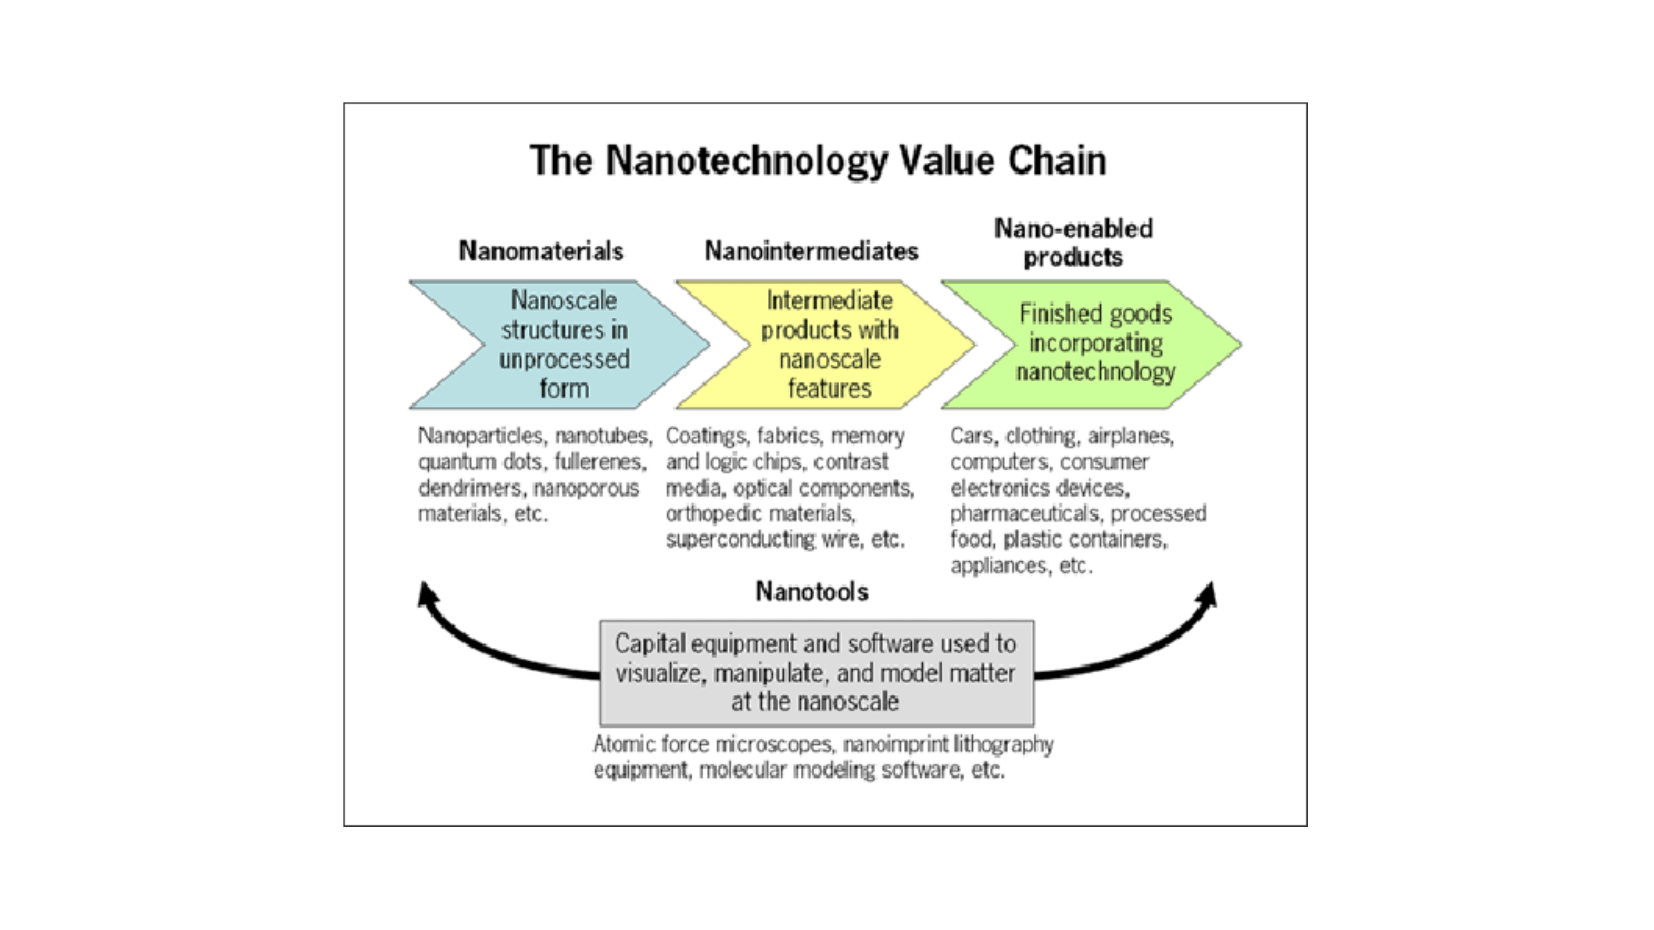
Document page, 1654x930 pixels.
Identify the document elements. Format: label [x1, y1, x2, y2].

picture [342, 101, 1308, 827]
